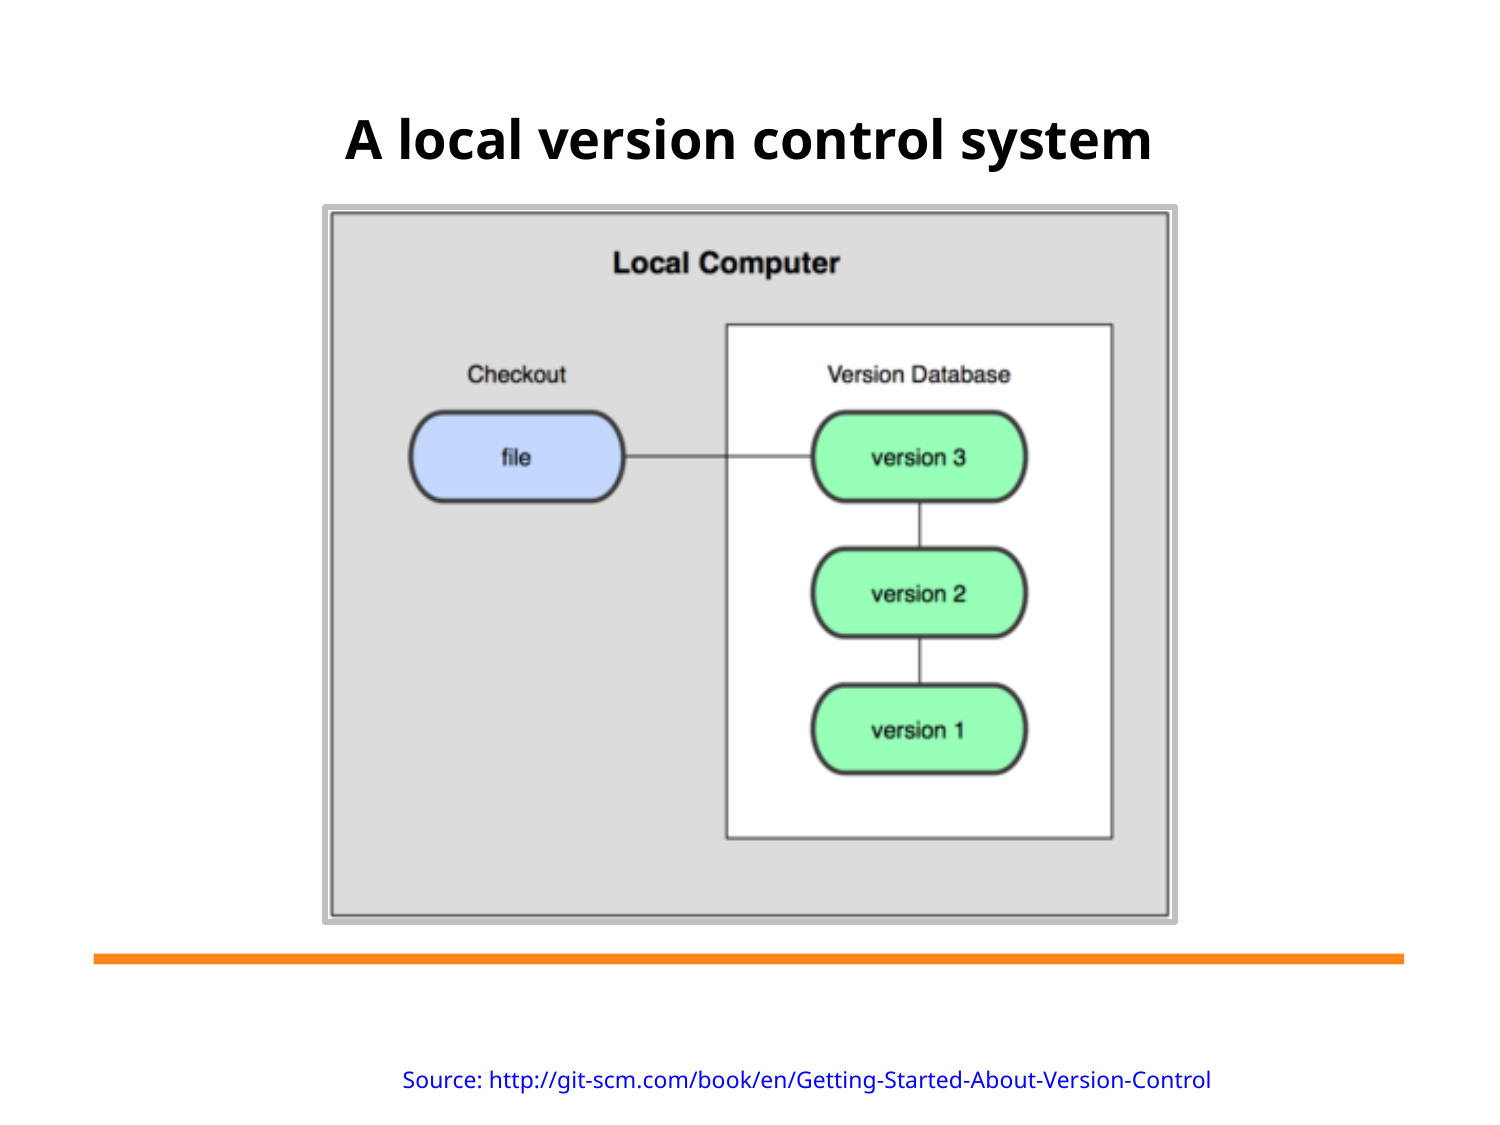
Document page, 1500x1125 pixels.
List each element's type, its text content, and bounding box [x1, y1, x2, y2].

picture [0, 0, 1500, 1125]
title A local version control system [75, 44, 1426, 233]
text_box Source: http://git-scm.com/book/en/Getting-Started-About-Version-Control [387, 1056, 1113, 1098]
